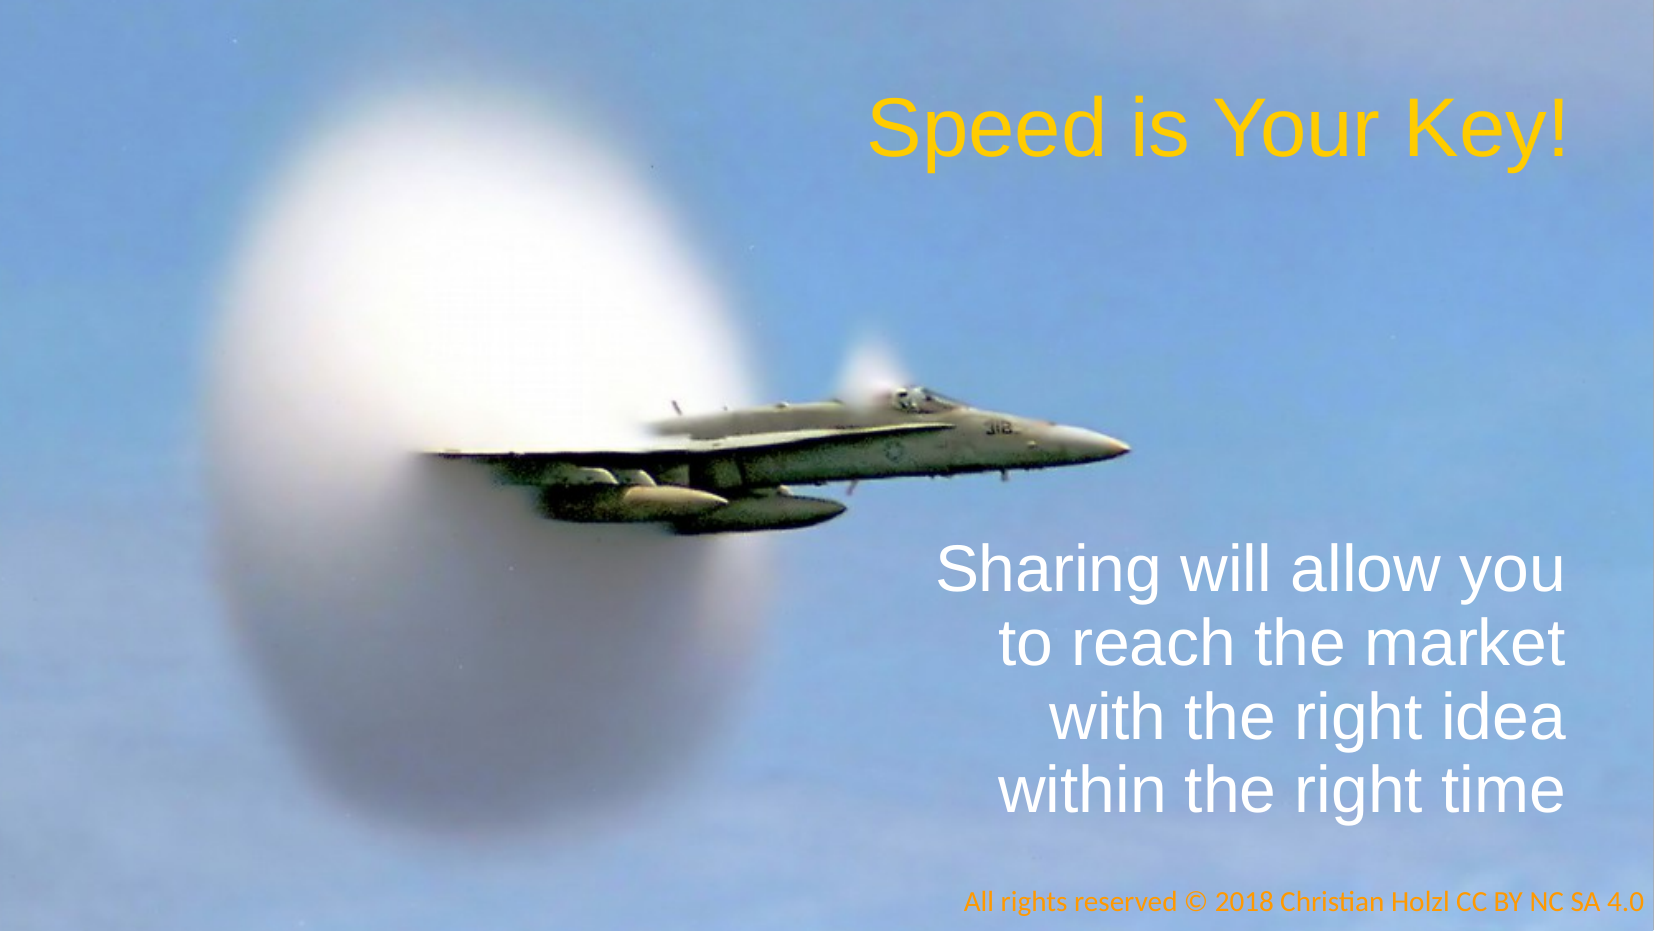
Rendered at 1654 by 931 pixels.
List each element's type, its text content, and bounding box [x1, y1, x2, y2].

title Speed is Your Key! [82, 41, 1571, 214]
picture [0, 0, 1654, 931]
text_box All rights reserved © 2018 Christian Holzl CC BY NC SA 4.0 [945, 885, 1645, 924]
list Sharing will allow you to reach the market with the right idea within the right time [903, 531, 1567, 832]
